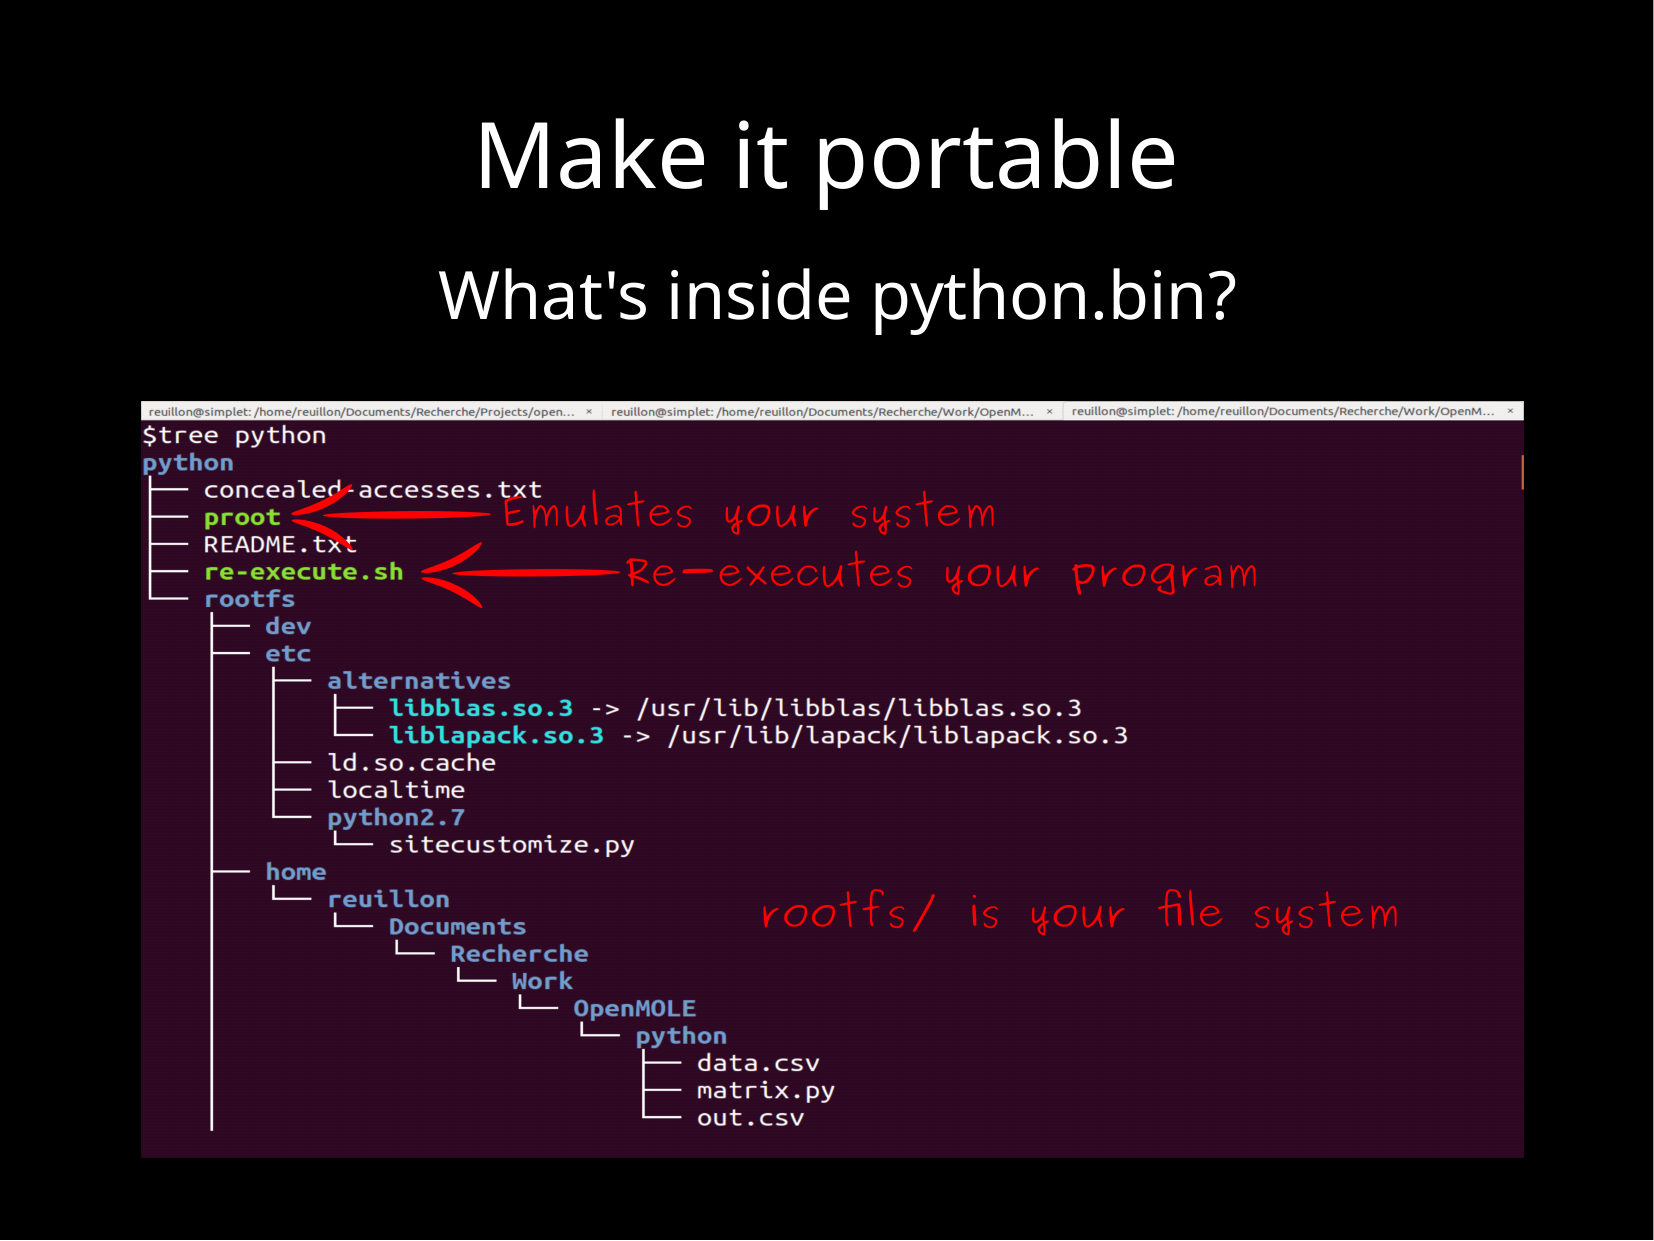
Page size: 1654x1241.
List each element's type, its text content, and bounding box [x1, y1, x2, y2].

title Make it portable [82, 49, 1571, 257]
picture [141, 401, 1524, 1158]
list What's inside python.bin? [94, 248, 1583, 377]
